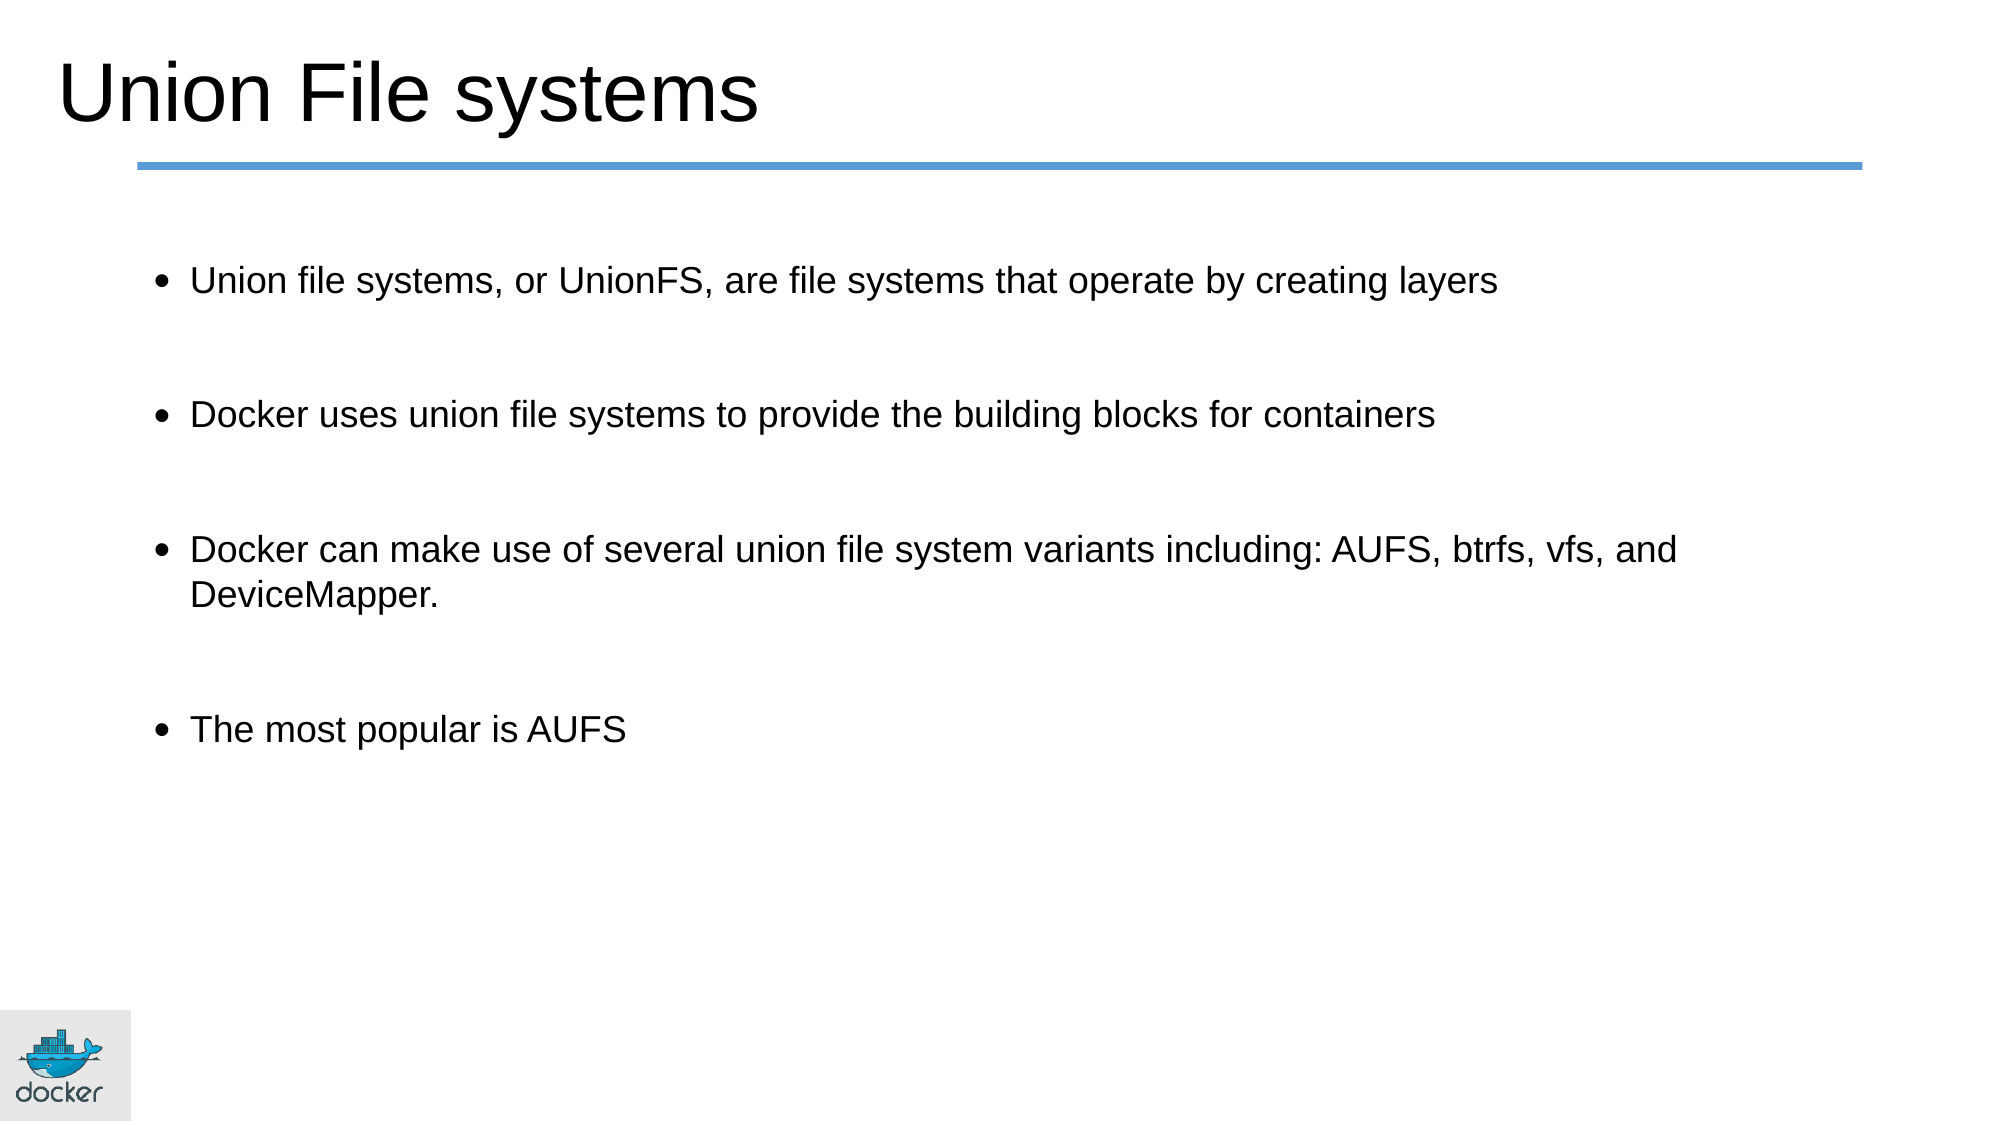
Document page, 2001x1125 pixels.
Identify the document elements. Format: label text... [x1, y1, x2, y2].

text_box Union file systems, or UnionFS, are file systems that operate by creating layers Docker uses union file systems to provide the building blocks for containers Docker can make use of several union file system variants including: AUFS, btrfs, vfs, and DeviceMapper. The most popular is AUFS [139, 248, 1900, 804]
text_box Union File systems [42, 31, 1051, 146]
picture [0, 1010, 131, 1121]
